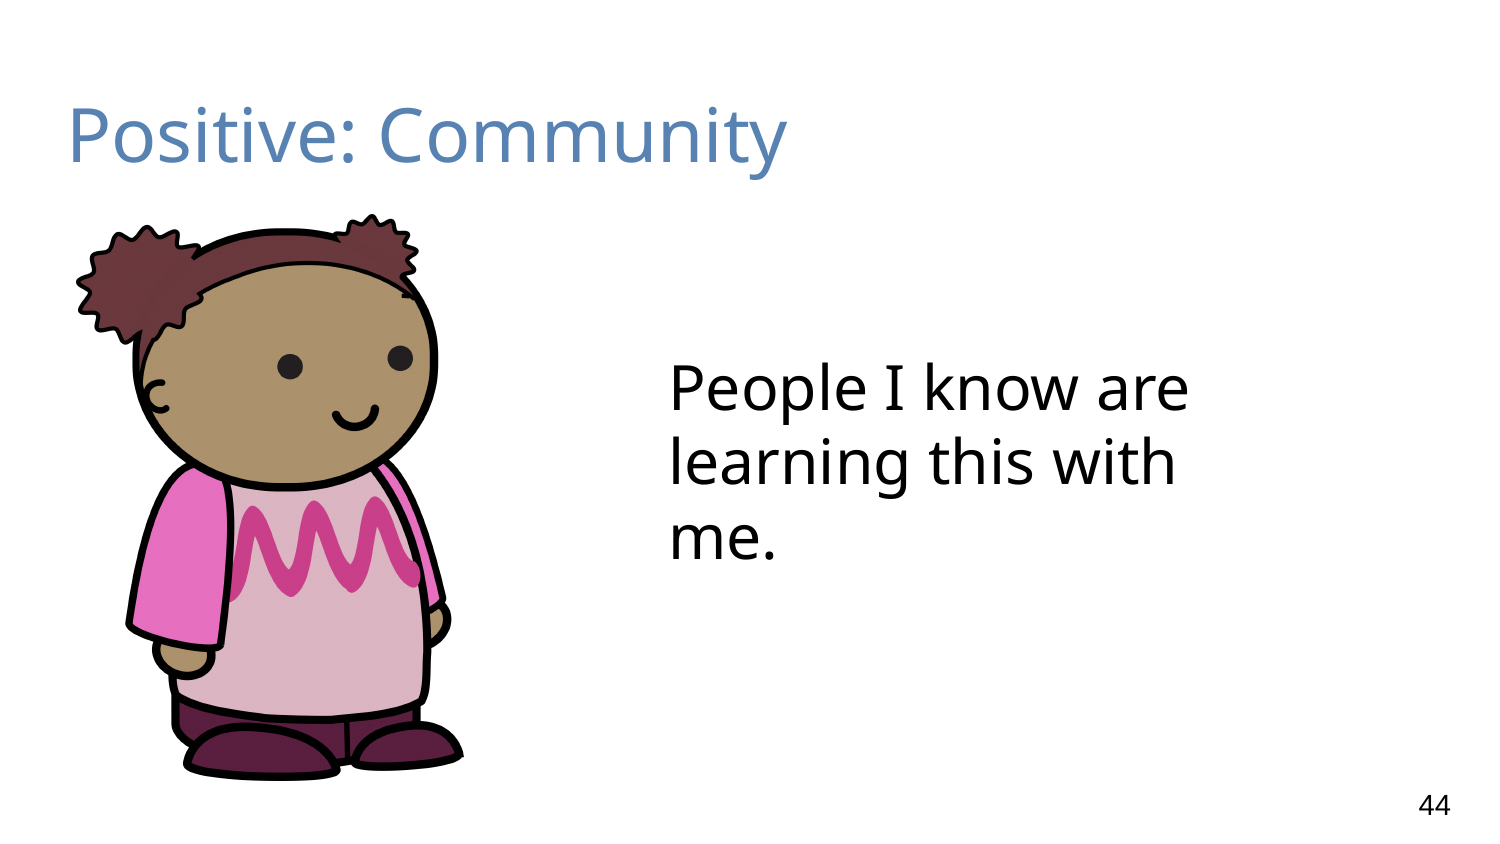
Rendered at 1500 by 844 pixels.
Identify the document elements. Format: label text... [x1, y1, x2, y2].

text_box People I know are learning this with me. [653, 332, 1308, 639]
picture [76, 214, 464, 781]
title Positive: Community [51, 72, 1449, 167]
